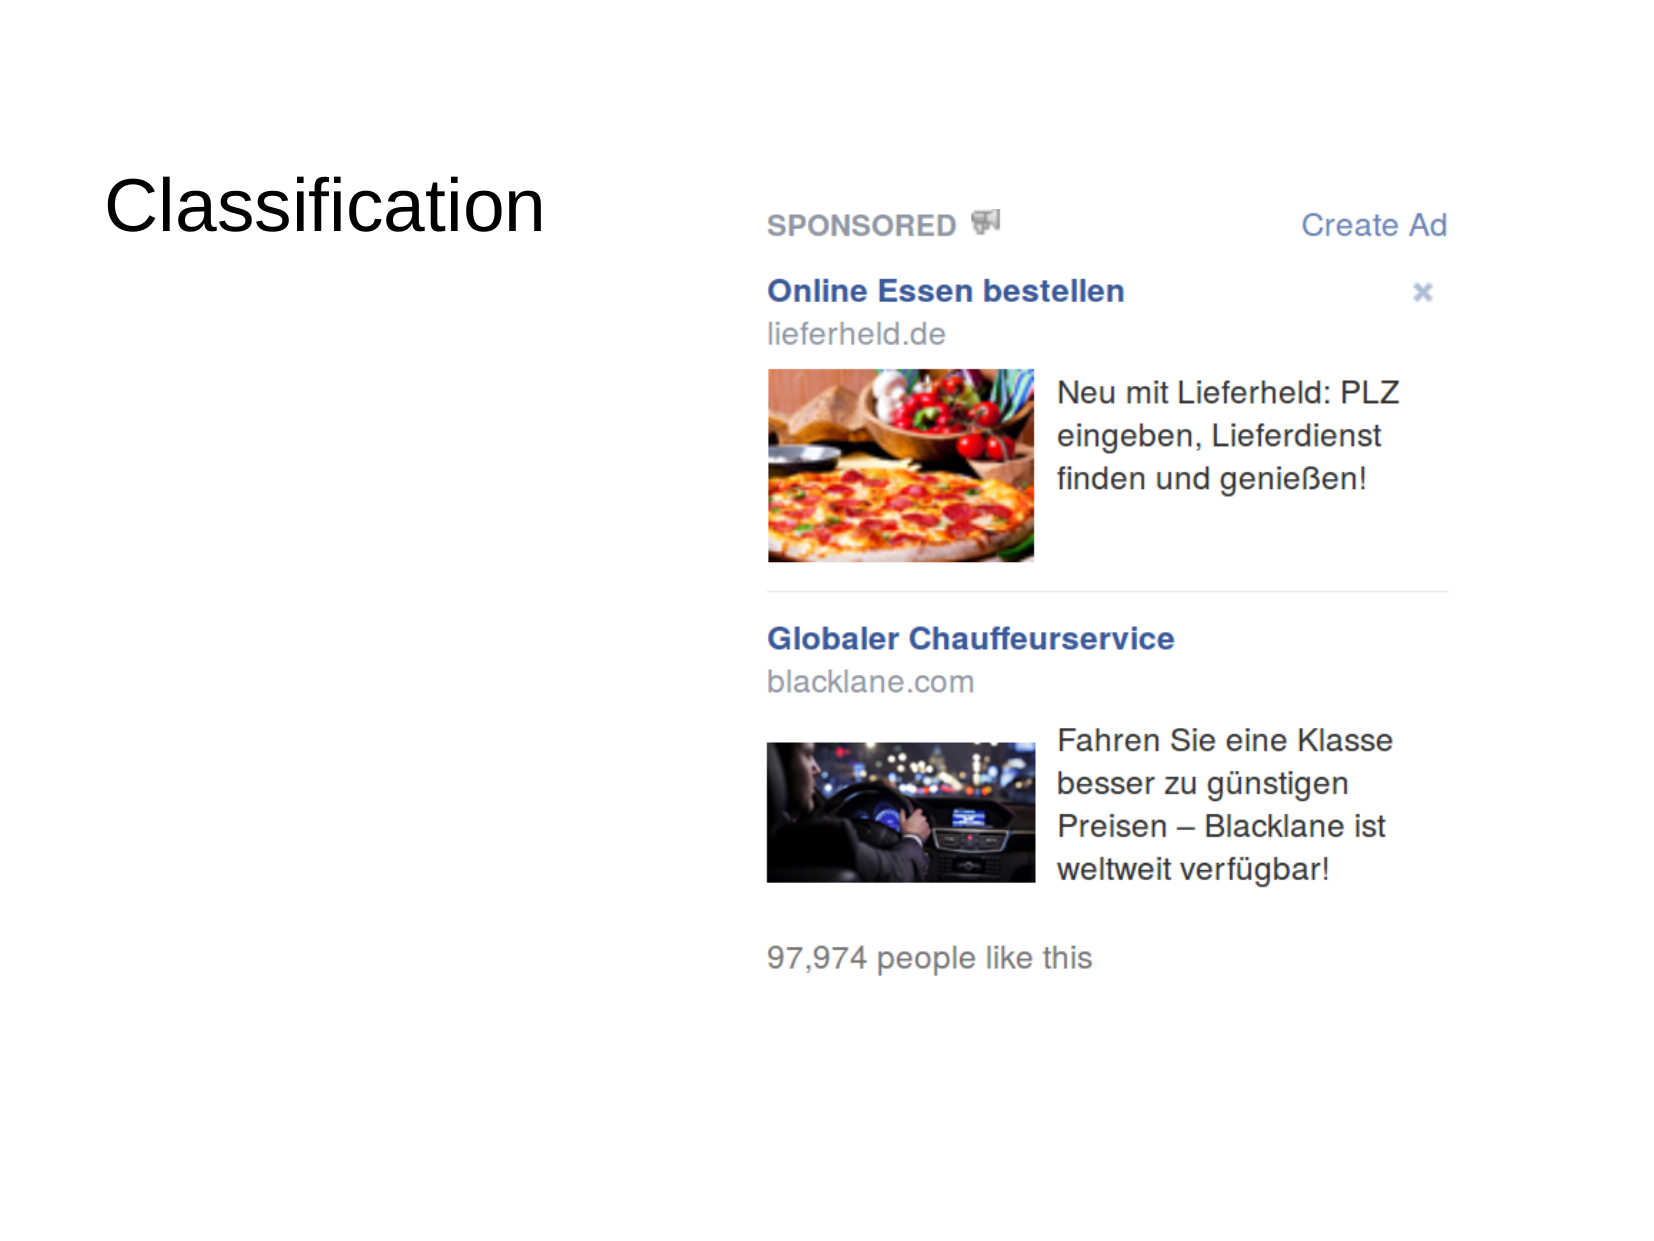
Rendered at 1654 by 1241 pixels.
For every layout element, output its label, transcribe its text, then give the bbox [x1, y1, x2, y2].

text_box Classification [90, 156, 601, 256]
picture [750, 209, 1470, 996]
